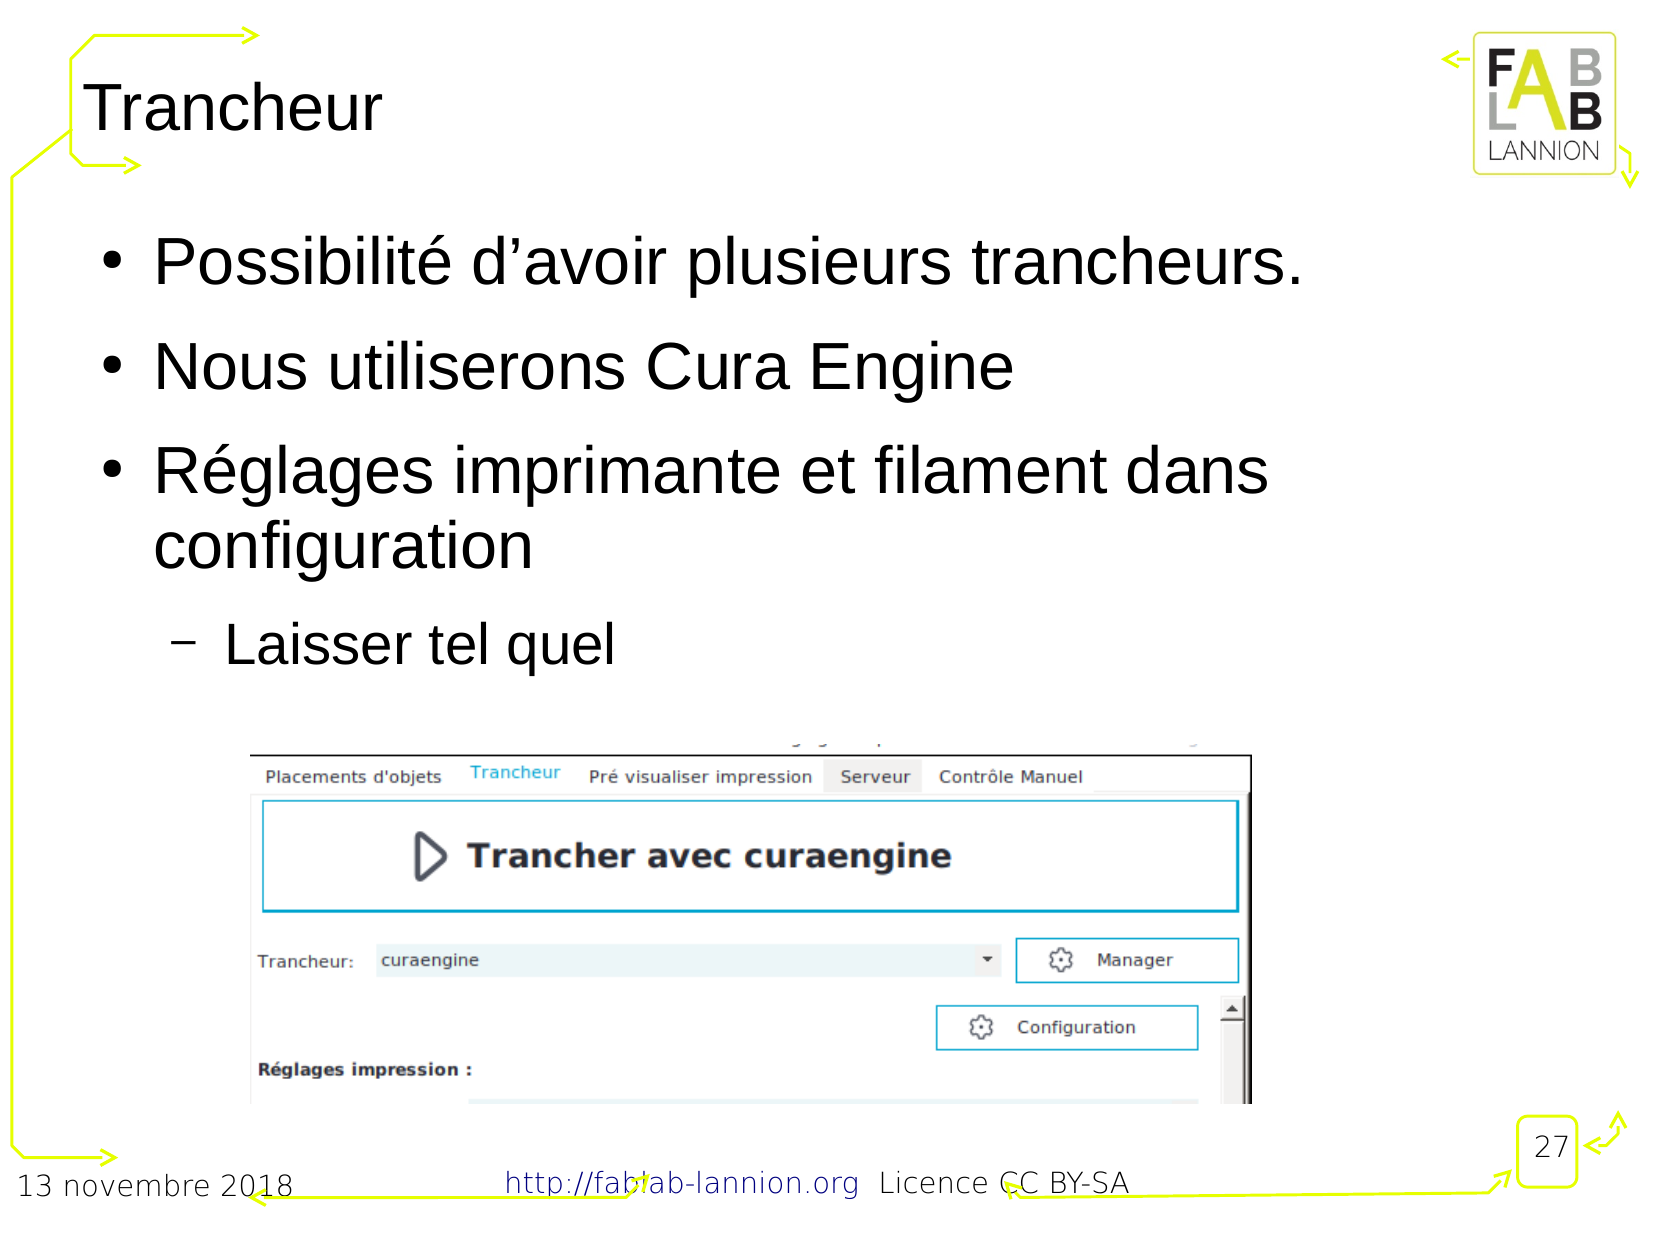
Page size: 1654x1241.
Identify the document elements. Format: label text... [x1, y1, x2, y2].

title Trancheur [82, 49, 1441, 166]
picture [250, 744, 1252, 1104]
list Possibilité d’avoir plusieurs trancheurs. Nous utiliserons Cura Engine Réglages imprimante et filament dans configuration Laisser tel quel [82, 224, 1571, 944]
picture [1470, 29, 1619, 178]
